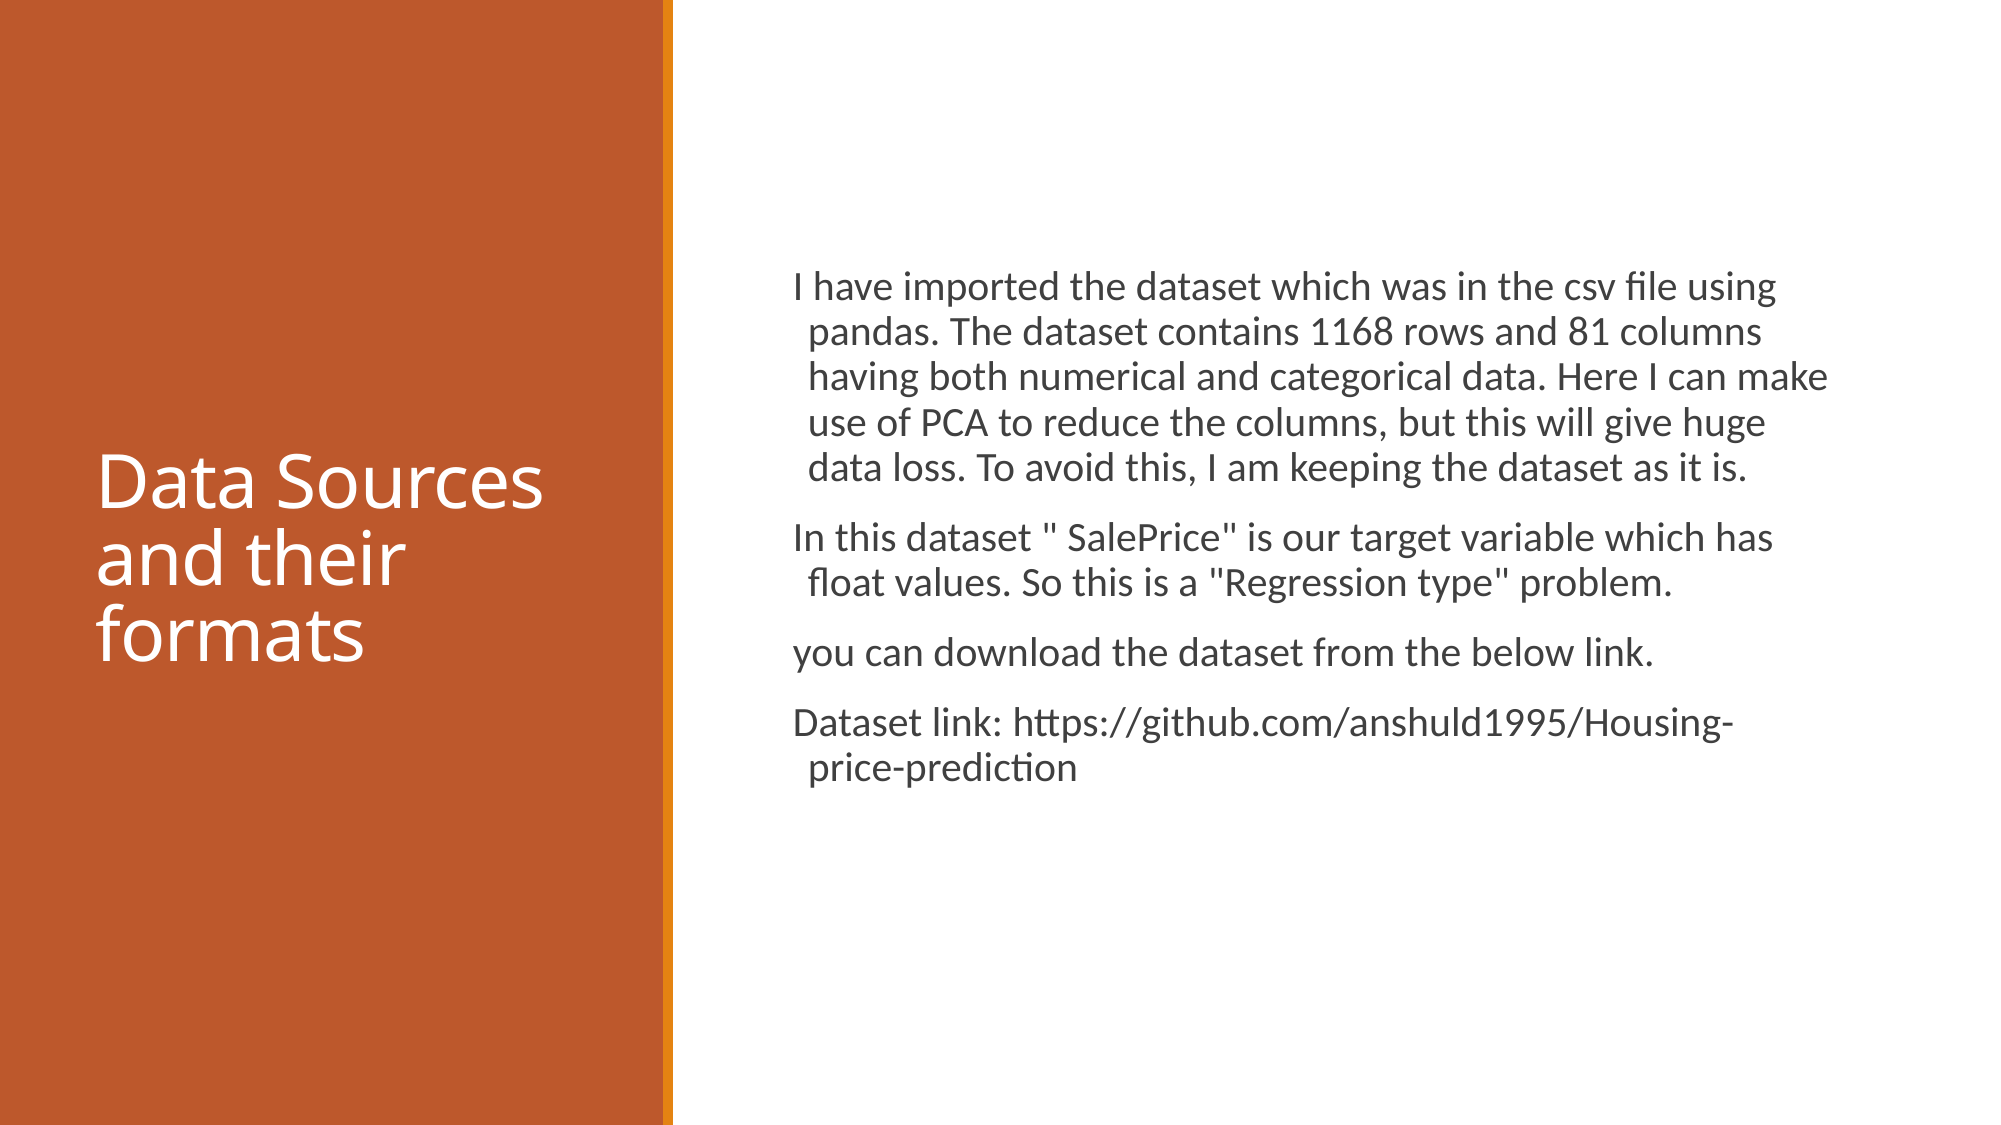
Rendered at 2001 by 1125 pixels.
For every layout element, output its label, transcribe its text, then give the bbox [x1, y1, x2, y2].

list I have imported the dataset which was in the csv file using pandas. The dataset contains 1168 rows and 81 columns having both numerical and categorical data. Here I can make use of PCA to reduce the columns, but this will give huge data loss. To avoid this, I am keeping the dataset as it is. In this dataset " SalePrice" is our target variable which has float values. So this is a "Regression type" problem. you can download the dataset from the below link. Dataset link: https://github.com/anshuld1995/Housing-price-prediction [777, 99, 1831, 1026]
text_box [0, 0, 1999, 1125]
title Data Sources and their formats [80, 99, 587, 1026]
